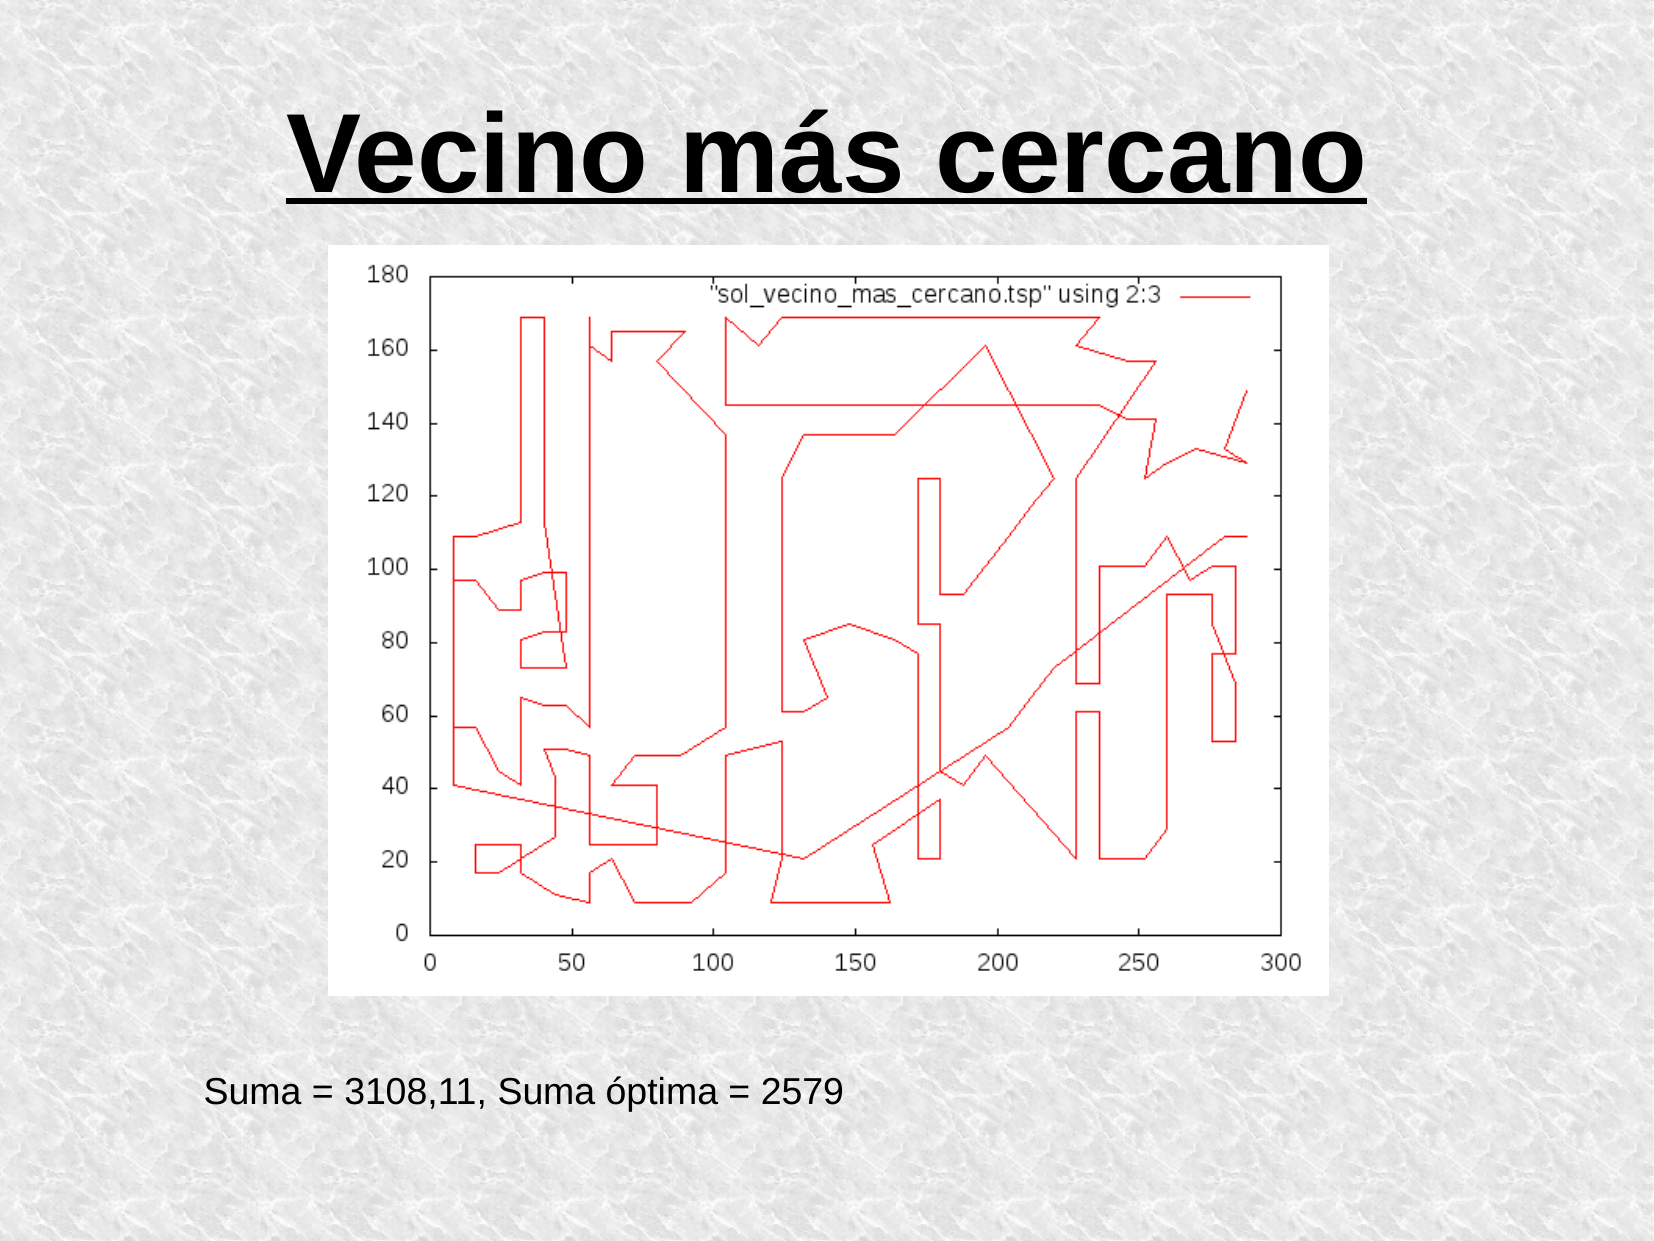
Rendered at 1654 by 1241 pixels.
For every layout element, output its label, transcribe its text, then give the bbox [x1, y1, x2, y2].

text_box Suma = 3108,11, Suma óptima = 2579 [188, 1062, 1465, 1120]
title Vecino más cercano [82, 49, 1571, 257]
picture [0, 0, 1654, 1241]
